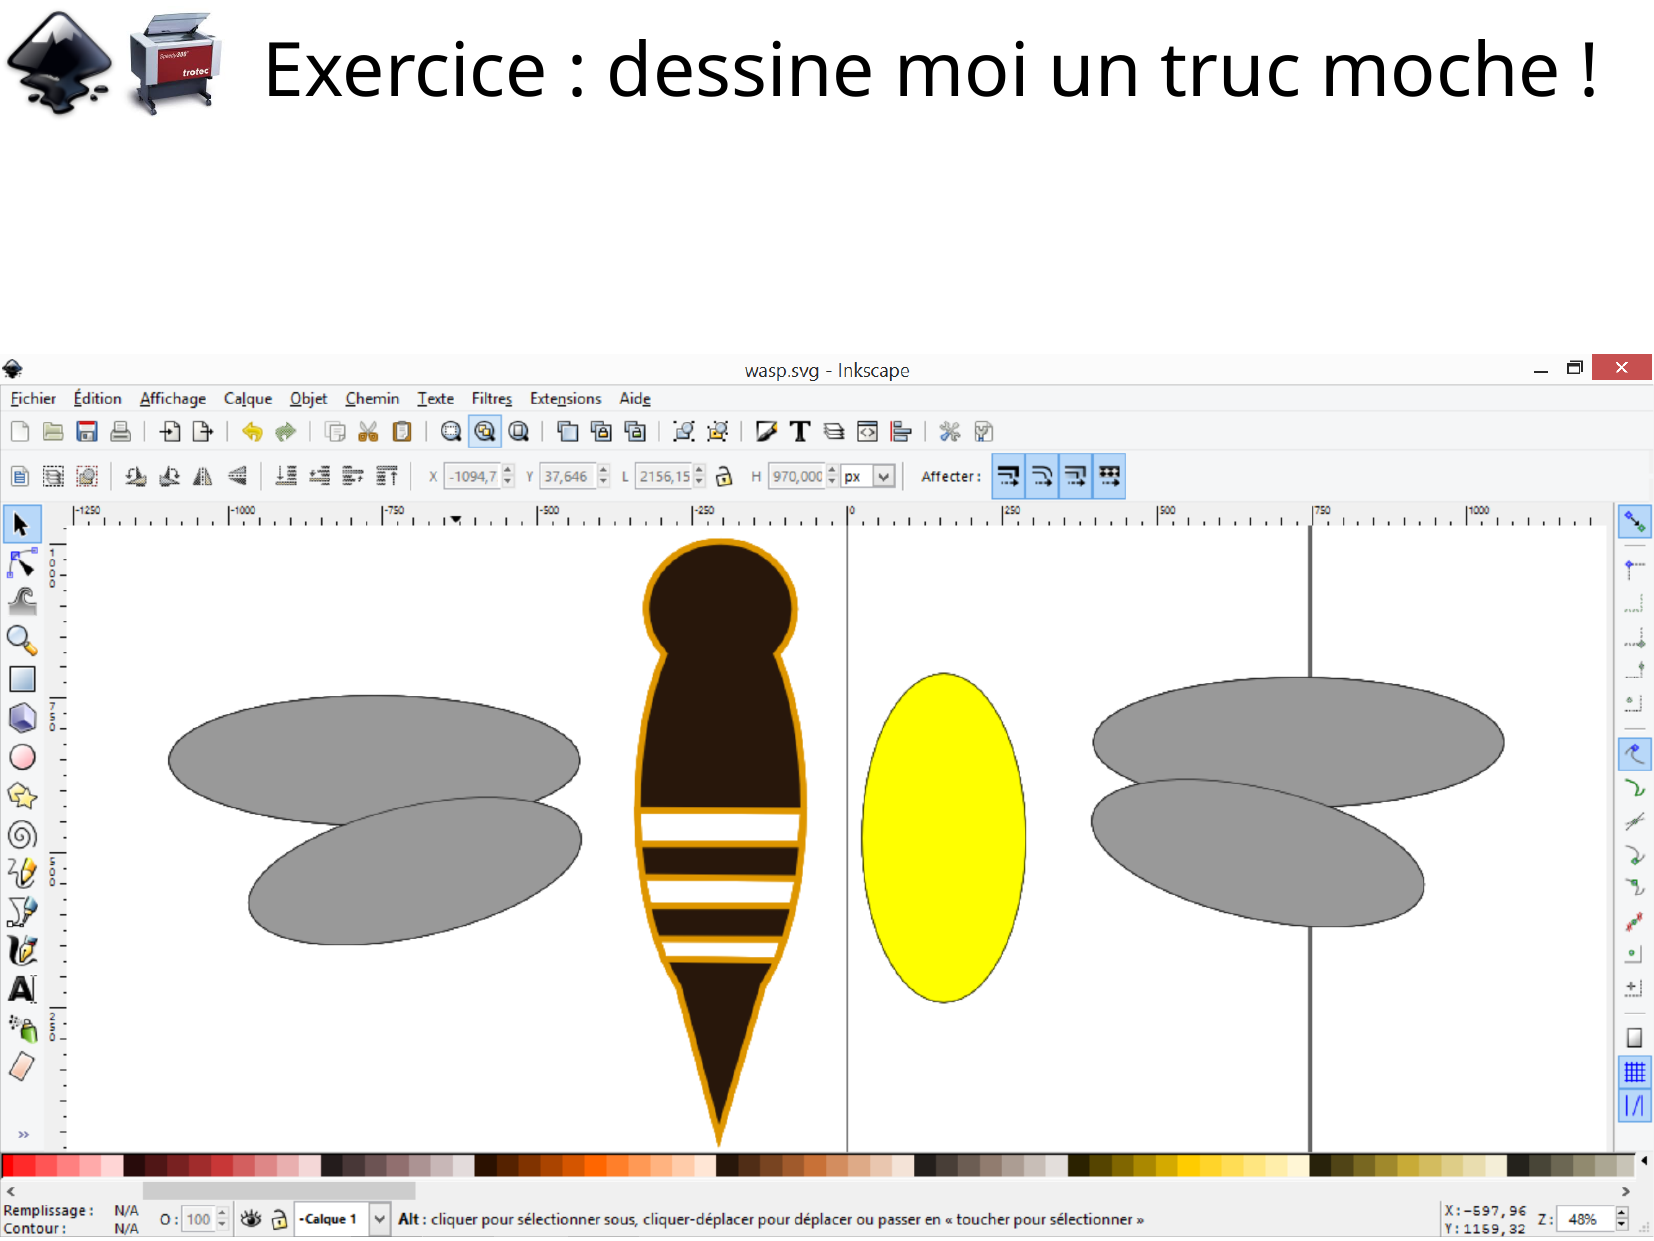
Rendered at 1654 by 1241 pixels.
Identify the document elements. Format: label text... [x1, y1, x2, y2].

text_box Exercice : dessine moi un truc moche ! [248, 9, 1373, 120]
picture [0, 5, 233, 125]
picture [0, 354, 1654, 1237]
